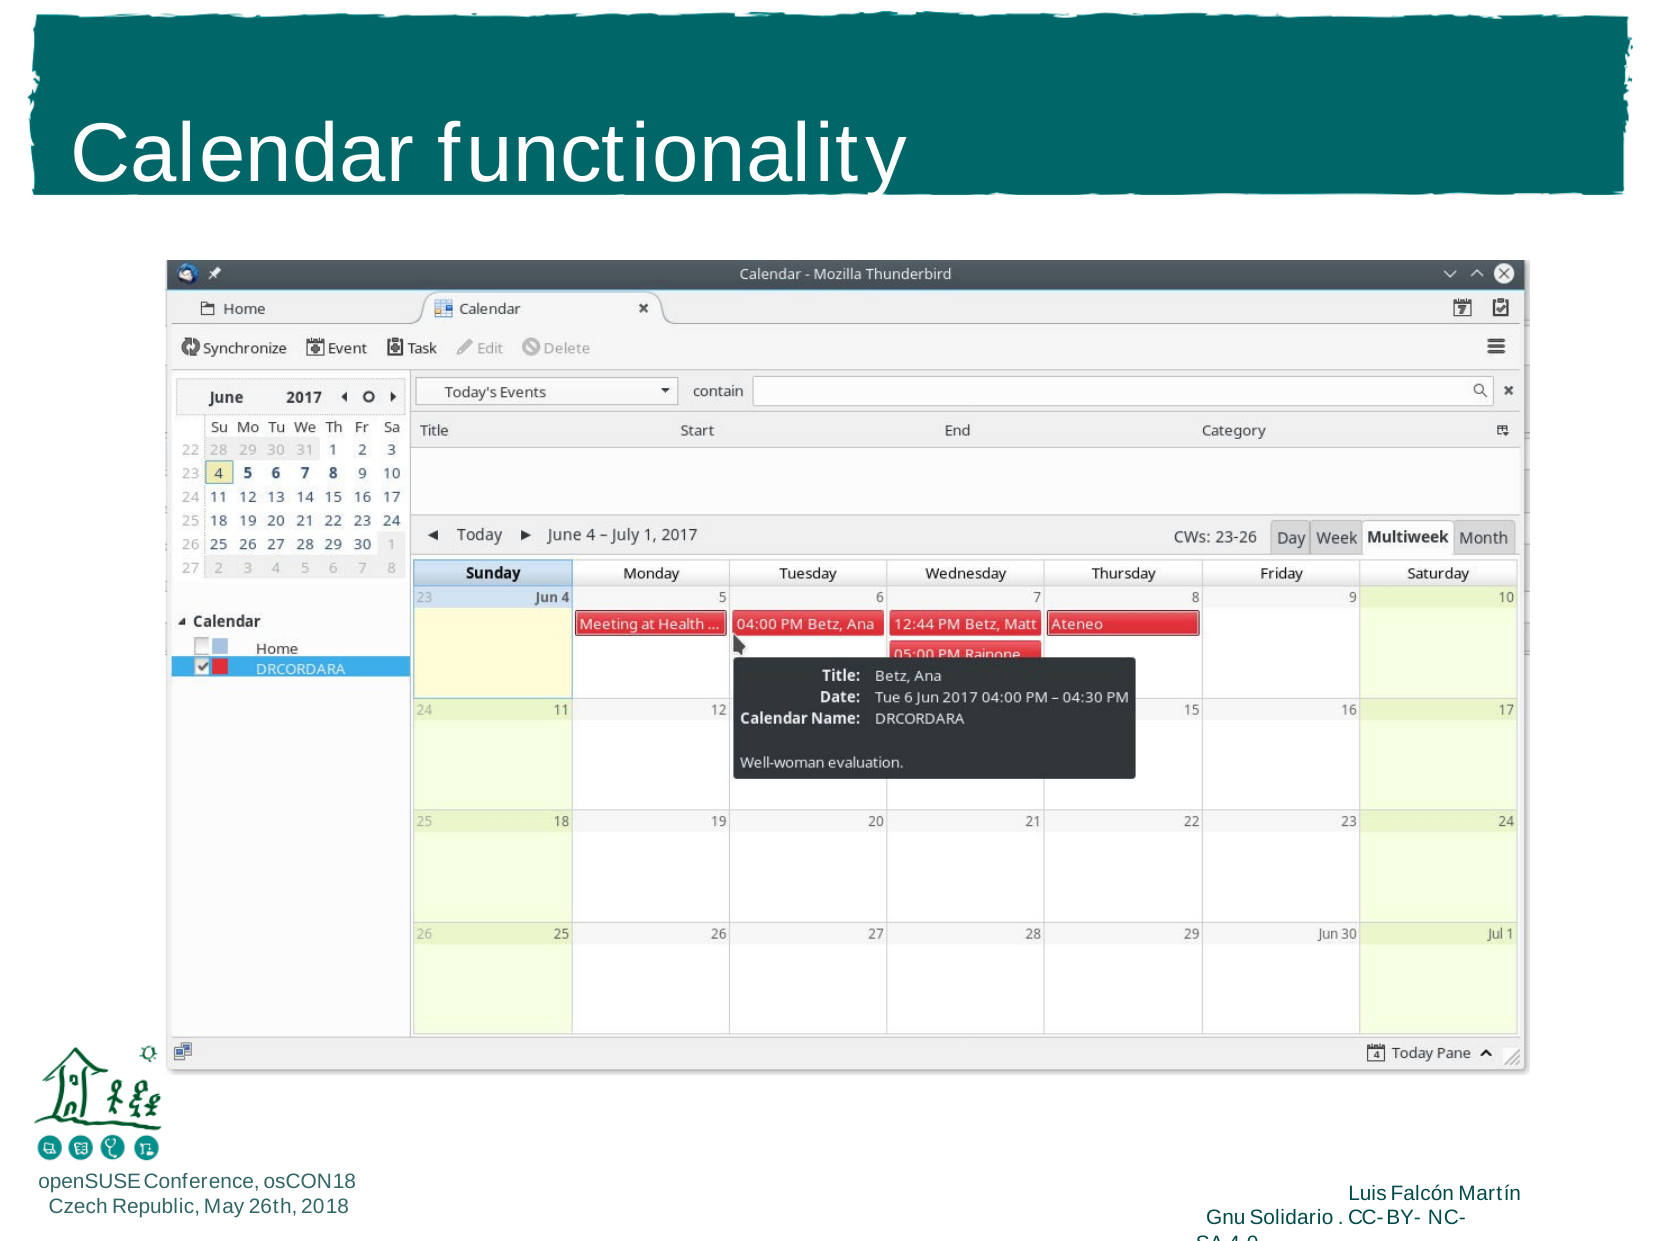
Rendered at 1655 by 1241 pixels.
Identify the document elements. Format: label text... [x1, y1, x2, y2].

text_box openSUSEConference,osCON18 CzechRepublic,May26th,2018 [36, 1167, 361, 1218]
text_box LuisFalcónMartín GnuSolidario.CC-BY-NC-SA4.0 [1193, 1179, 1531, 1230]
text_box Calendarfunctionality [68, 98, 937, 186]
text_box [165, 261, 1530, 1074]
